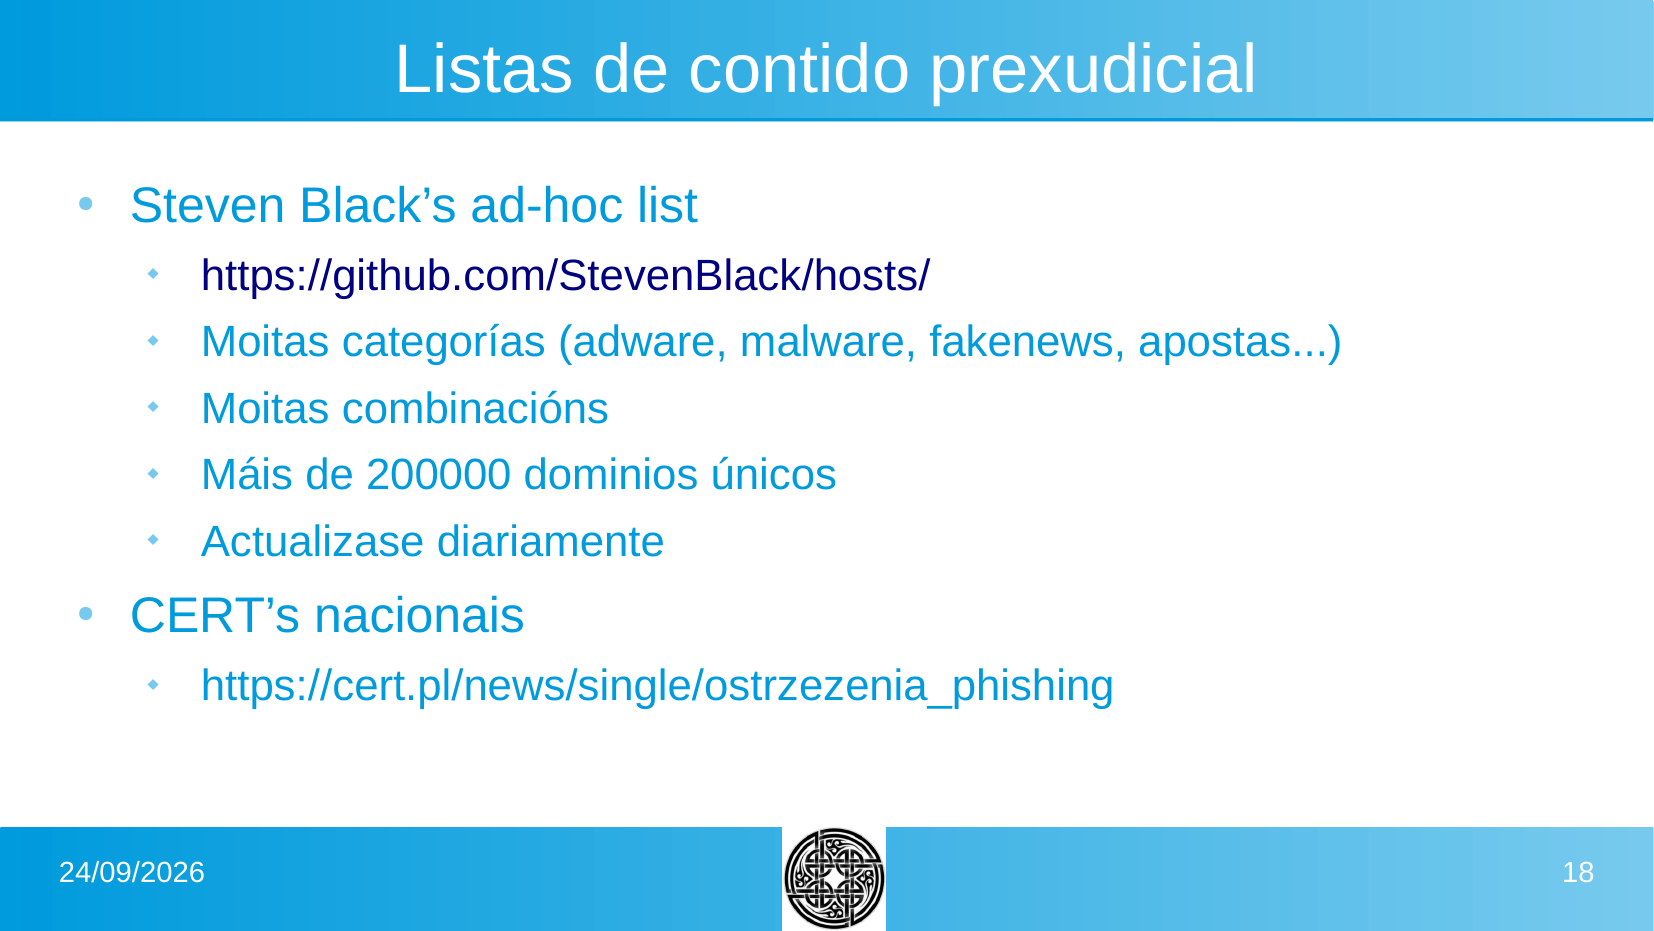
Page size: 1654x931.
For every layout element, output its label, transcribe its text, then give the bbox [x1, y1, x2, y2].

list Steven Black’s ad-hoc list https://github.com/StevenBlack/hosts/ Moitas categorías (adware, malware, fakenews, apostas...) Moitas combinacións Máis de 200000 dominios únicos Actualizase diariamente CERT’s nacionais https://cert.pl/news/single/ostrzezenia_phishing [59, 177, 1595, 768]
picture [782, 826, 886, 931]
title Listas de contido prexudicial [59, 29, 1595, 108]
